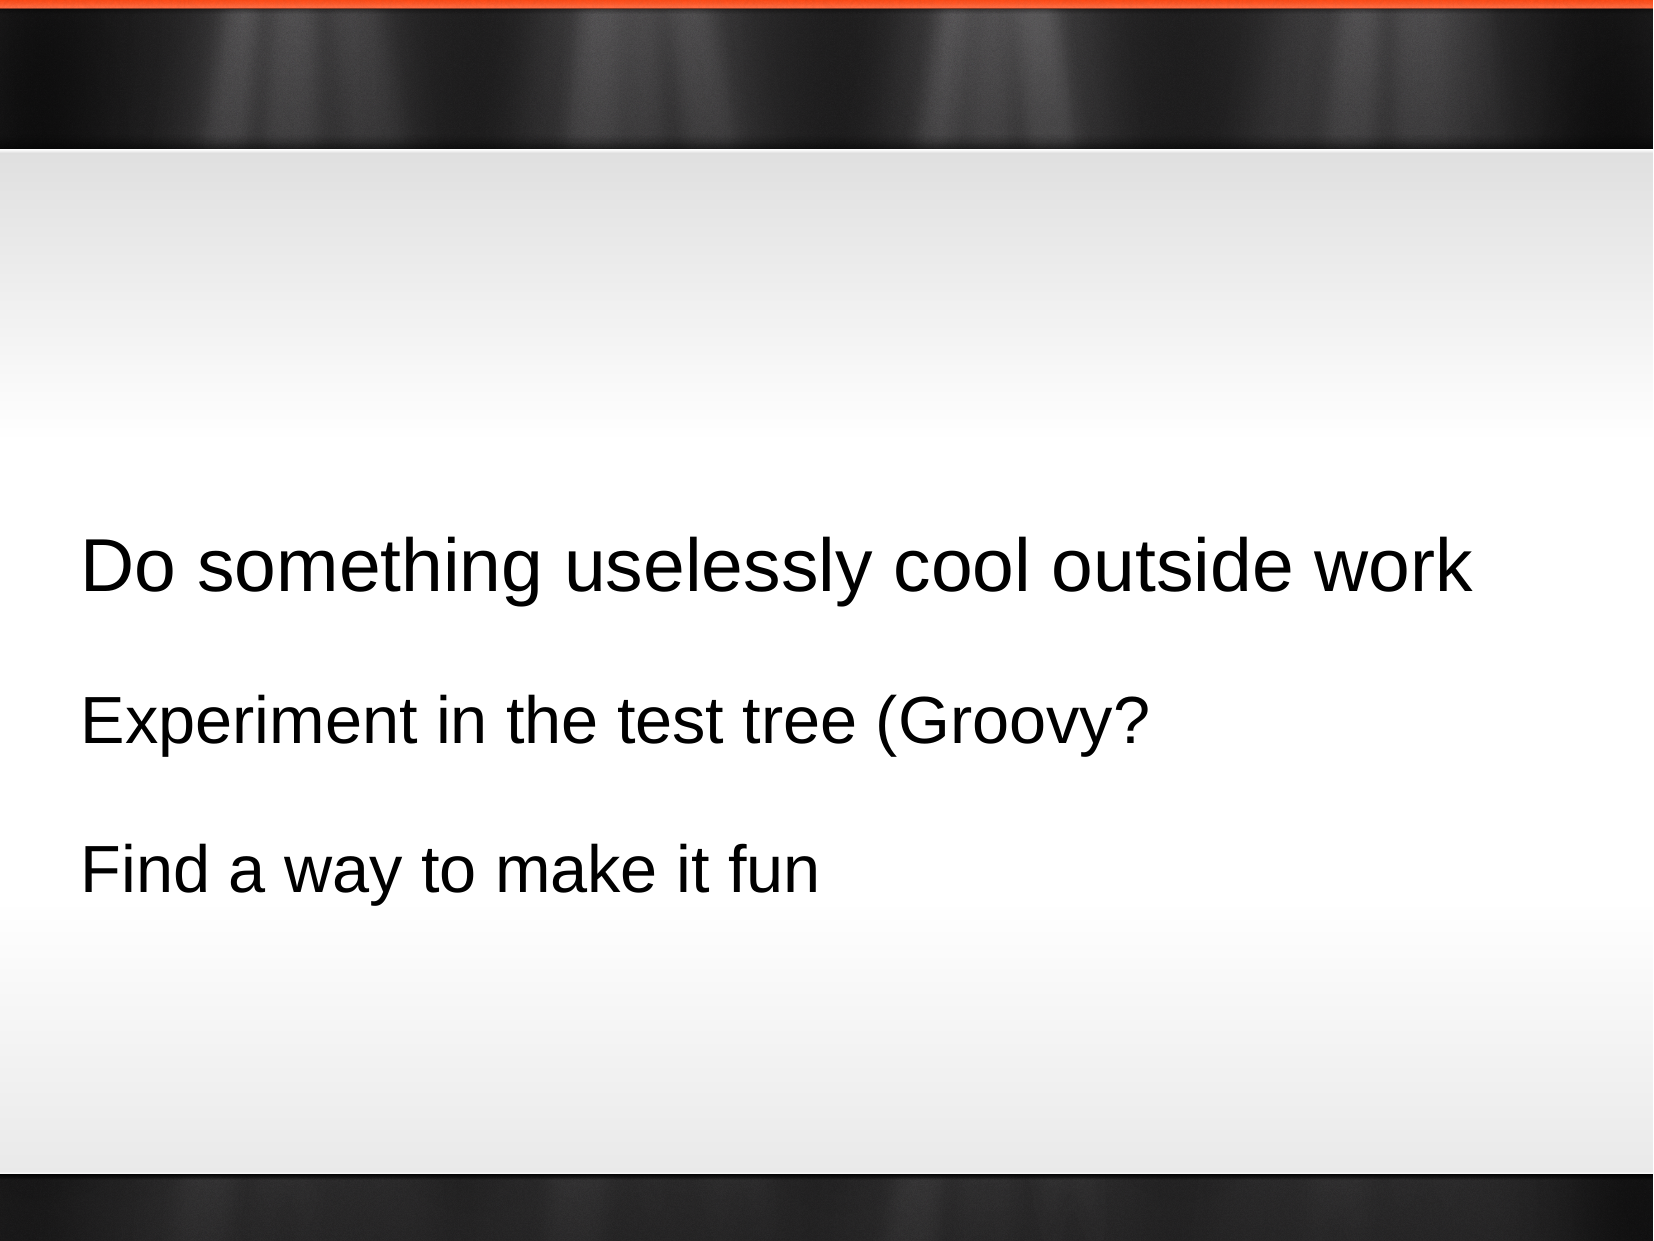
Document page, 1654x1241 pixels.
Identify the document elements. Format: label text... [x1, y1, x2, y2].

picture [0, 0, 1653, 1241]
subtitle Do something uselessly cool outside work Experiment in the test tree (Groovy? Find a way to make it fun [80, 305, 1569, 1125]
